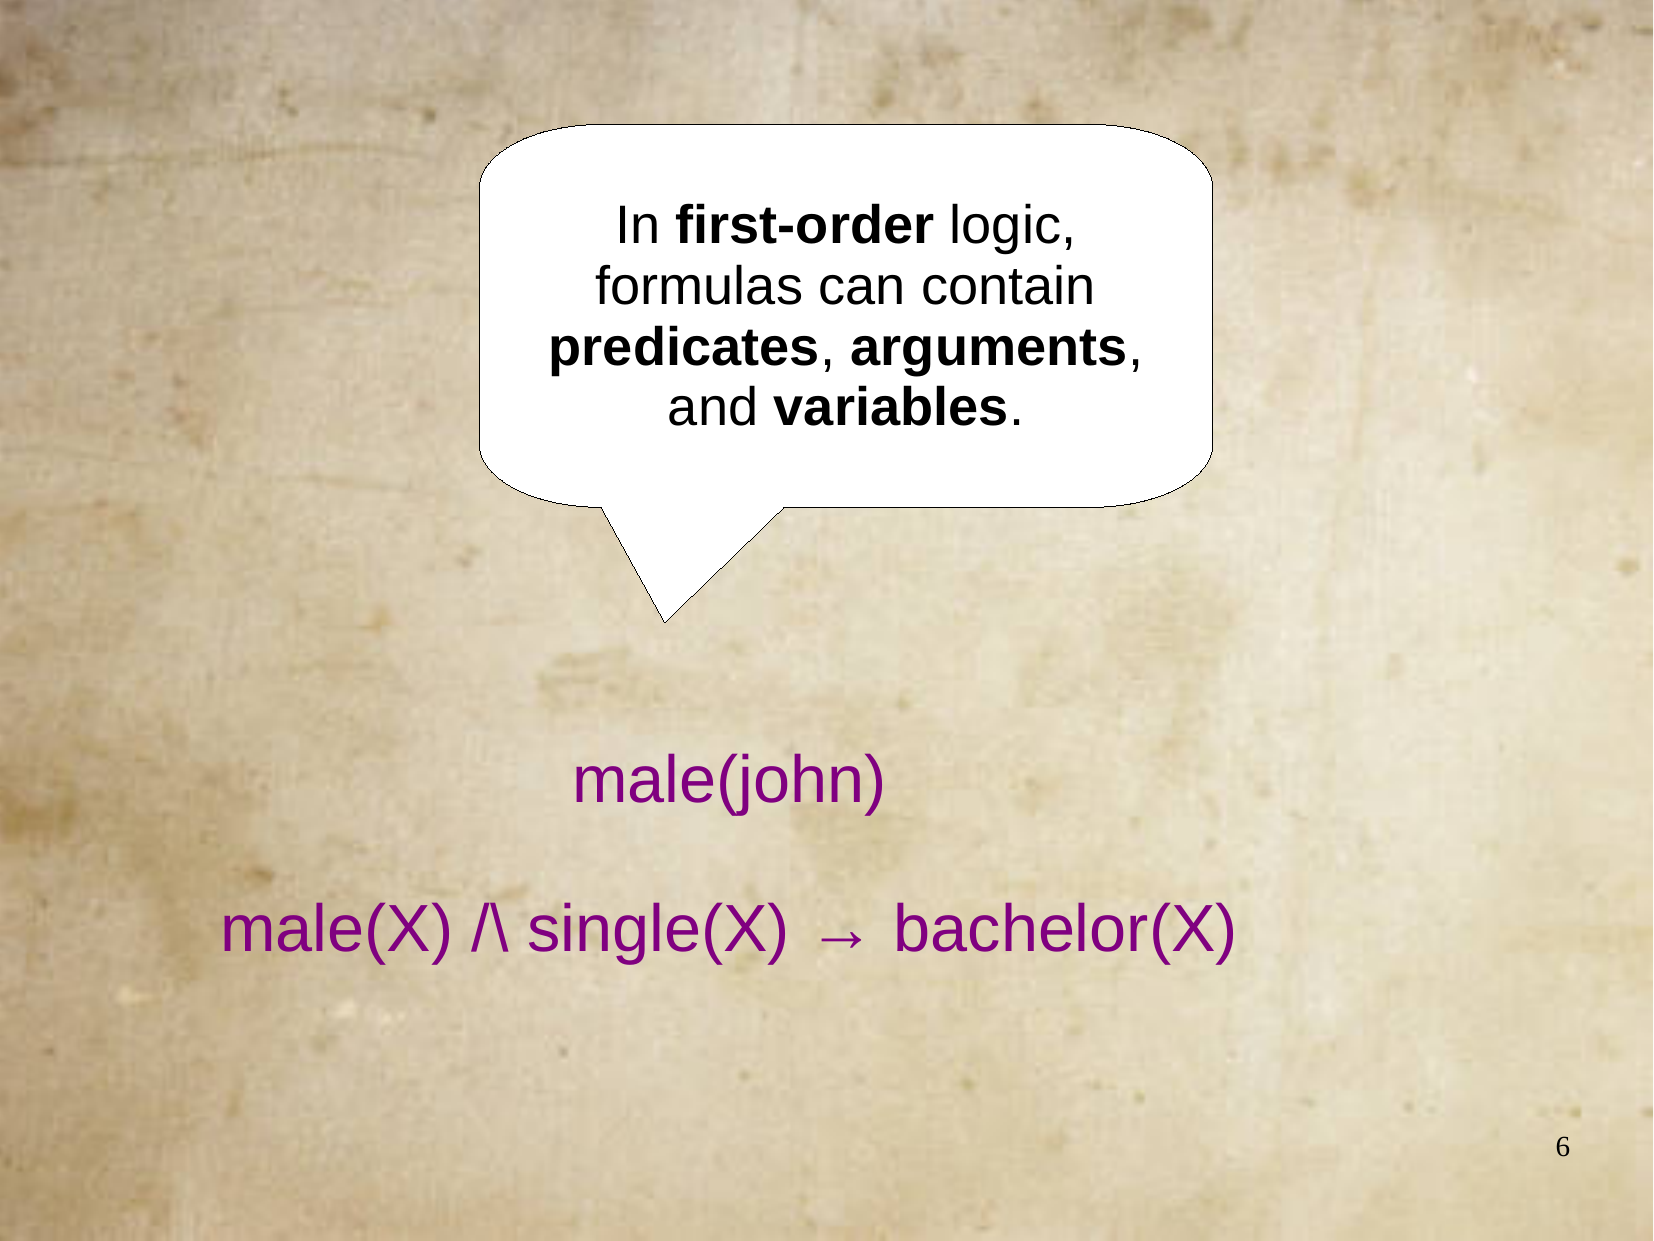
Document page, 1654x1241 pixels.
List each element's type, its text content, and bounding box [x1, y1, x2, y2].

text_box In first-order logic, formulas can contain predicates, arguments, and variables. [479, 124, 1213, 623]
picture [0, 0, 1654, 1241]
text_box male(john) male(X) /\ single(X) → bachelor(X) [164, 741, 1296, 967]
